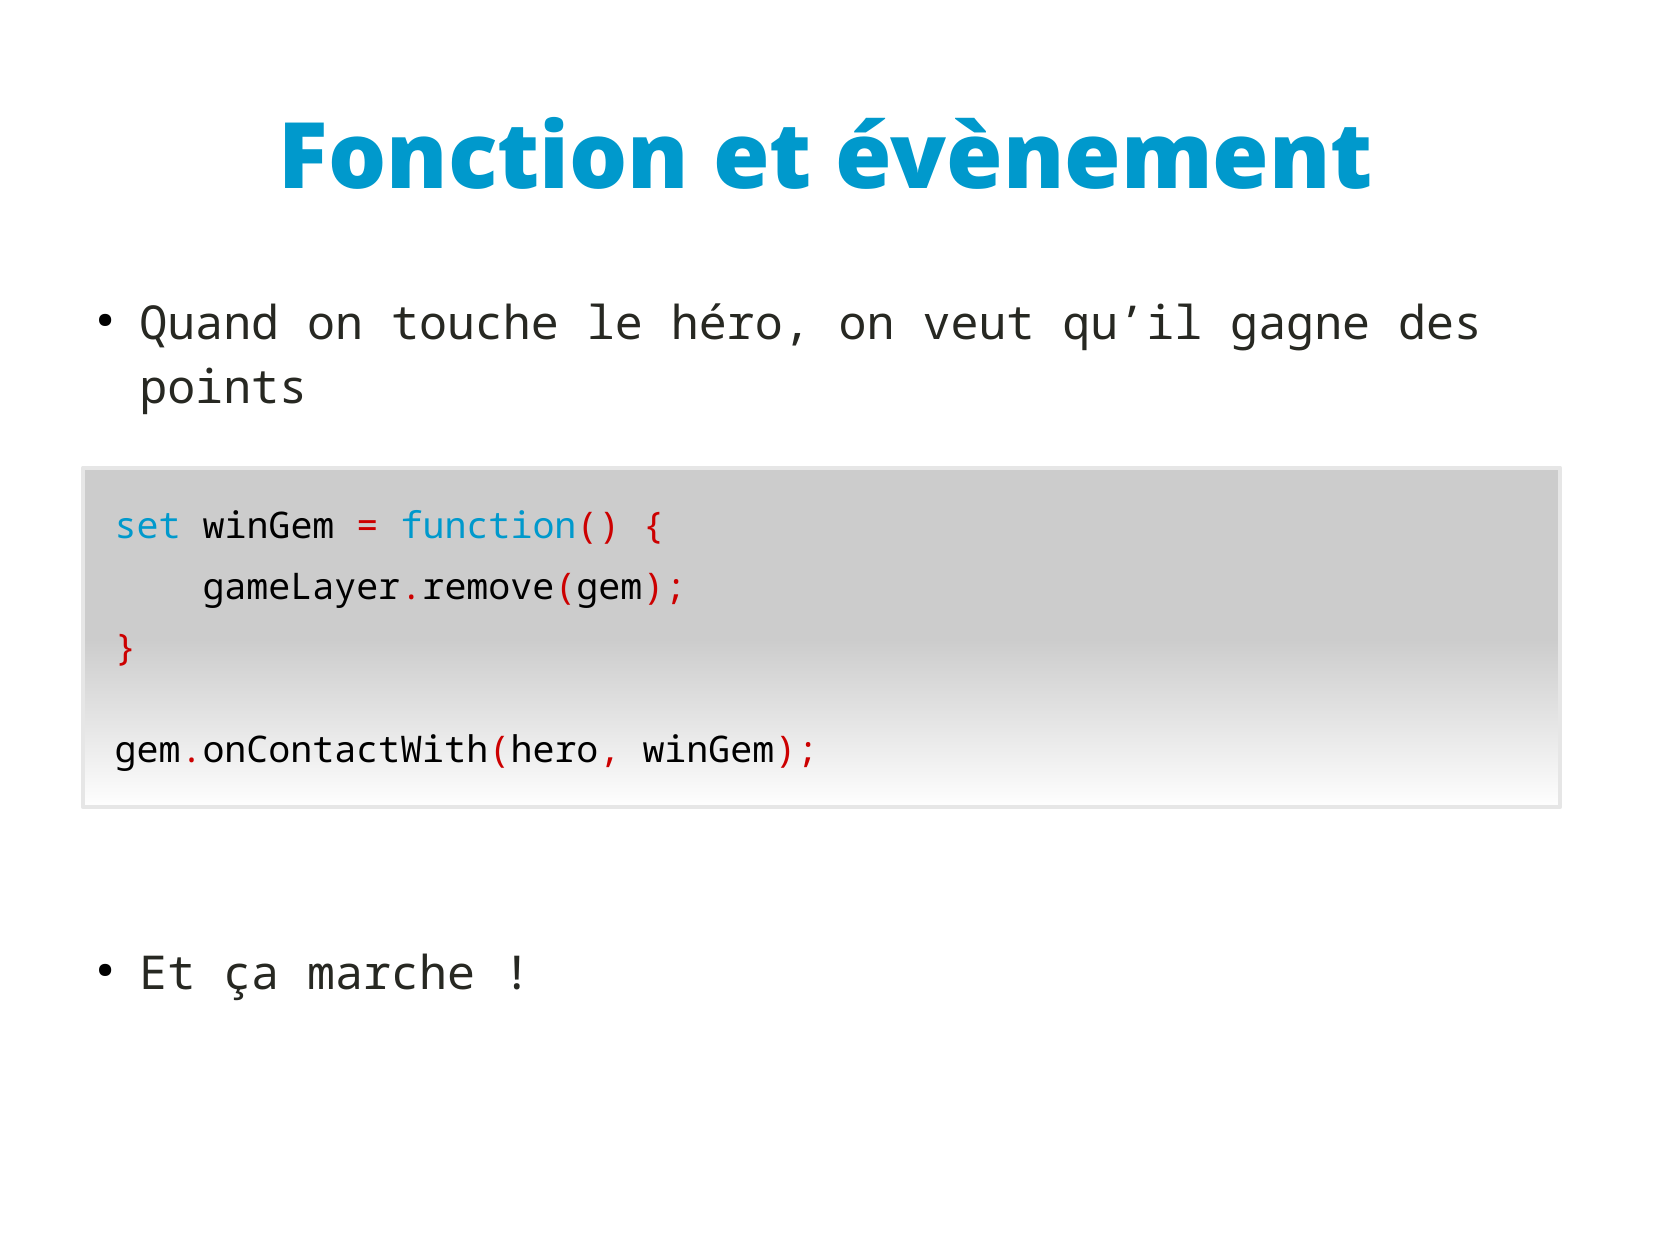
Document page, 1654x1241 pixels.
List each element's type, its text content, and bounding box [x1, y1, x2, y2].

list set winGem = function() { gameLayer.remove(gem); } gem.onContactWith(hero, winGem); [82, 467, 1561, 808]
list Quand on touche le héro, on veut qu’il gagne des points Et ça marche ! [82, 290, 1571, 1010]
title Fonction et évènement [82, 49, 1571, 257]
